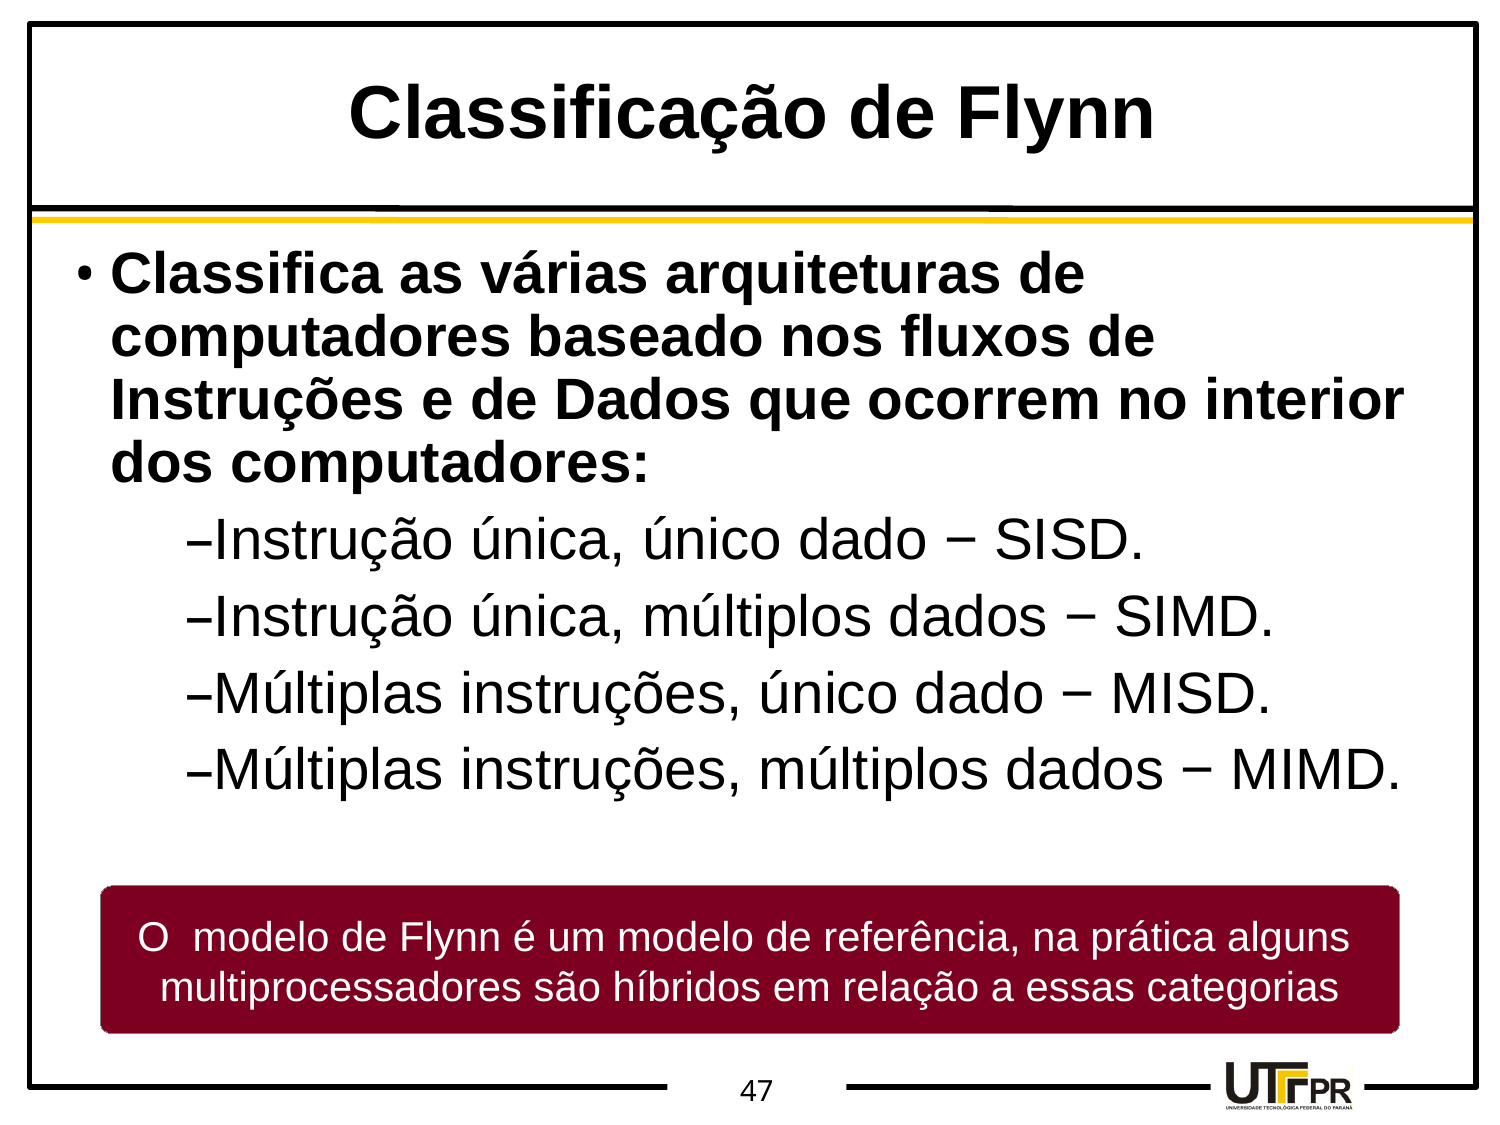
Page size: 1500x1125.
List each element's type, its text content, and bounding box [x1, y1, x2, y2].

title Classificação de Flynn [41, 36, 1465, 190]
picture [1225, 1106, 1353, 1110]
list Classifica as várias arquiteturas de computadores baseado nos fluxos de Instruções e de Dados que ocorrem no interior dos computadores: Instrução única, único dado − SISD. Instrução única, múltiplos dados − SIMD. Múltiplas instruções, único dado − MISD. Múltiplas instruções, múltiplos dados − MIMD. [59, 236, 1447, 1106]
text_box O modelo de Flynn é um modelo de referência, na prática alguns multiprocessadores são híbridos em relação a essas categorias [100, 885, 1400, 1034]
